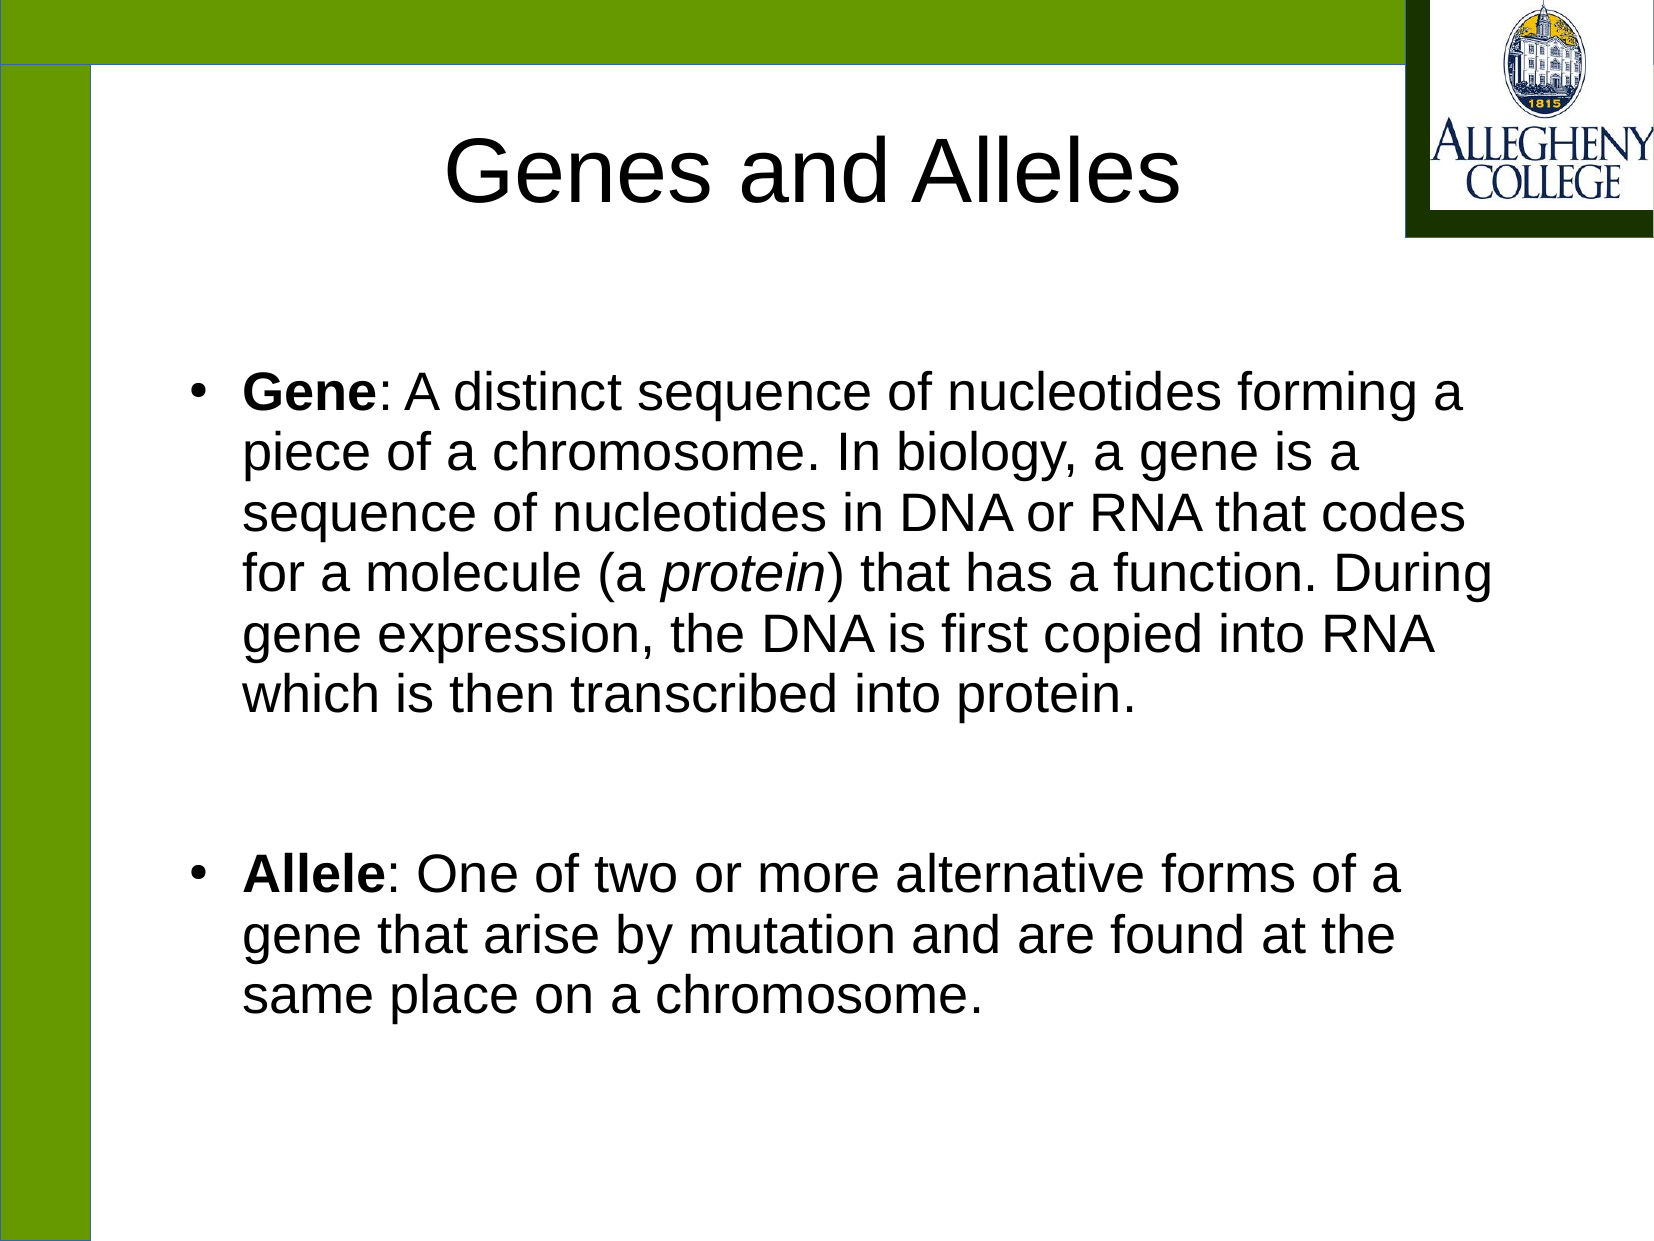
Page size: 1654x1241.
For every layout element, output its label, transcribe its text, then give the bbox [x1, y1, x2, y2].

text_box [0, 0, 1654, 1241]
list Gene: A distinct sequence of nucleotides forming a piece of a chromosome. In biology, a gene is a sequence of nucleotides in DNA or RNA that codes for a molecule (a protein) that has a function. During gene expression, the DNA is first copied into RNA which is then transcribed into protein. Allele: One of two or more alternative forms of a gene that arise by mutation and are found at the same place on a chromosome. [171, 361, 1524, 1048]
picture [1430, 0, 1654, 210]
title Genes and Alleles [112, 67, 1515, 275]
